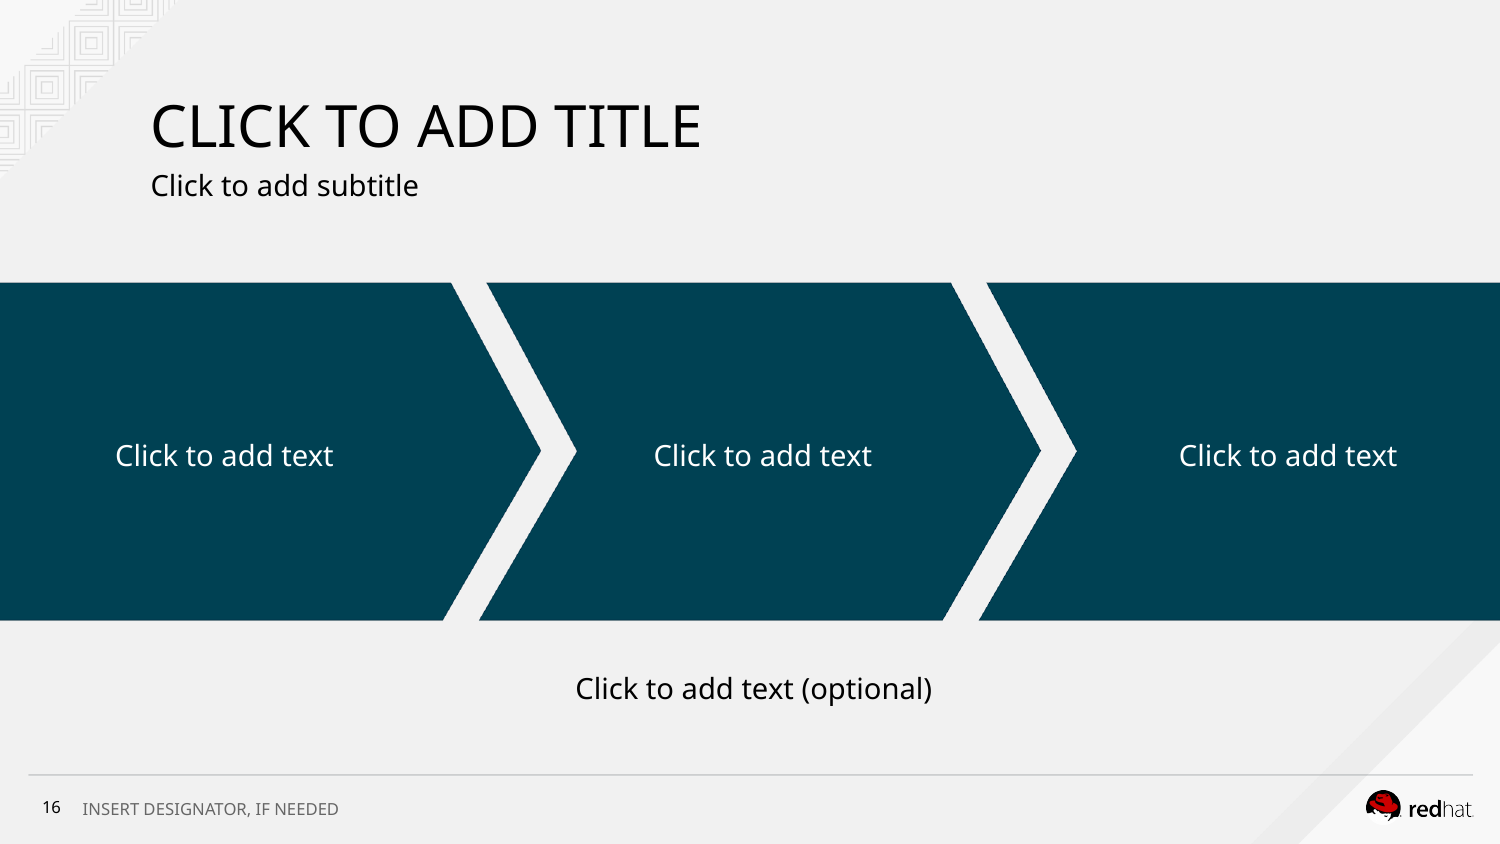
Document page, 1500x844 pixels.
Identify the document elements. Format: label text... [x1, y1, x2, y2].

slide_number <number> [16, 776, 77, 842]
title CLICK TO ADD TITLE [135, 0, 1365, 152]
list Click to add text (optional) [139, 650, 1369, 725]
picture [0, 0, 1500, 844]
subtitle Click to add subtitle [135, 152, 1376, 207]
subtitle Click to add text [0, 283, 450, 622]
subtitle Click to add text [1076, 283, 1500, 622]
subtitle Click to add text [578, 283, 948, 622]
